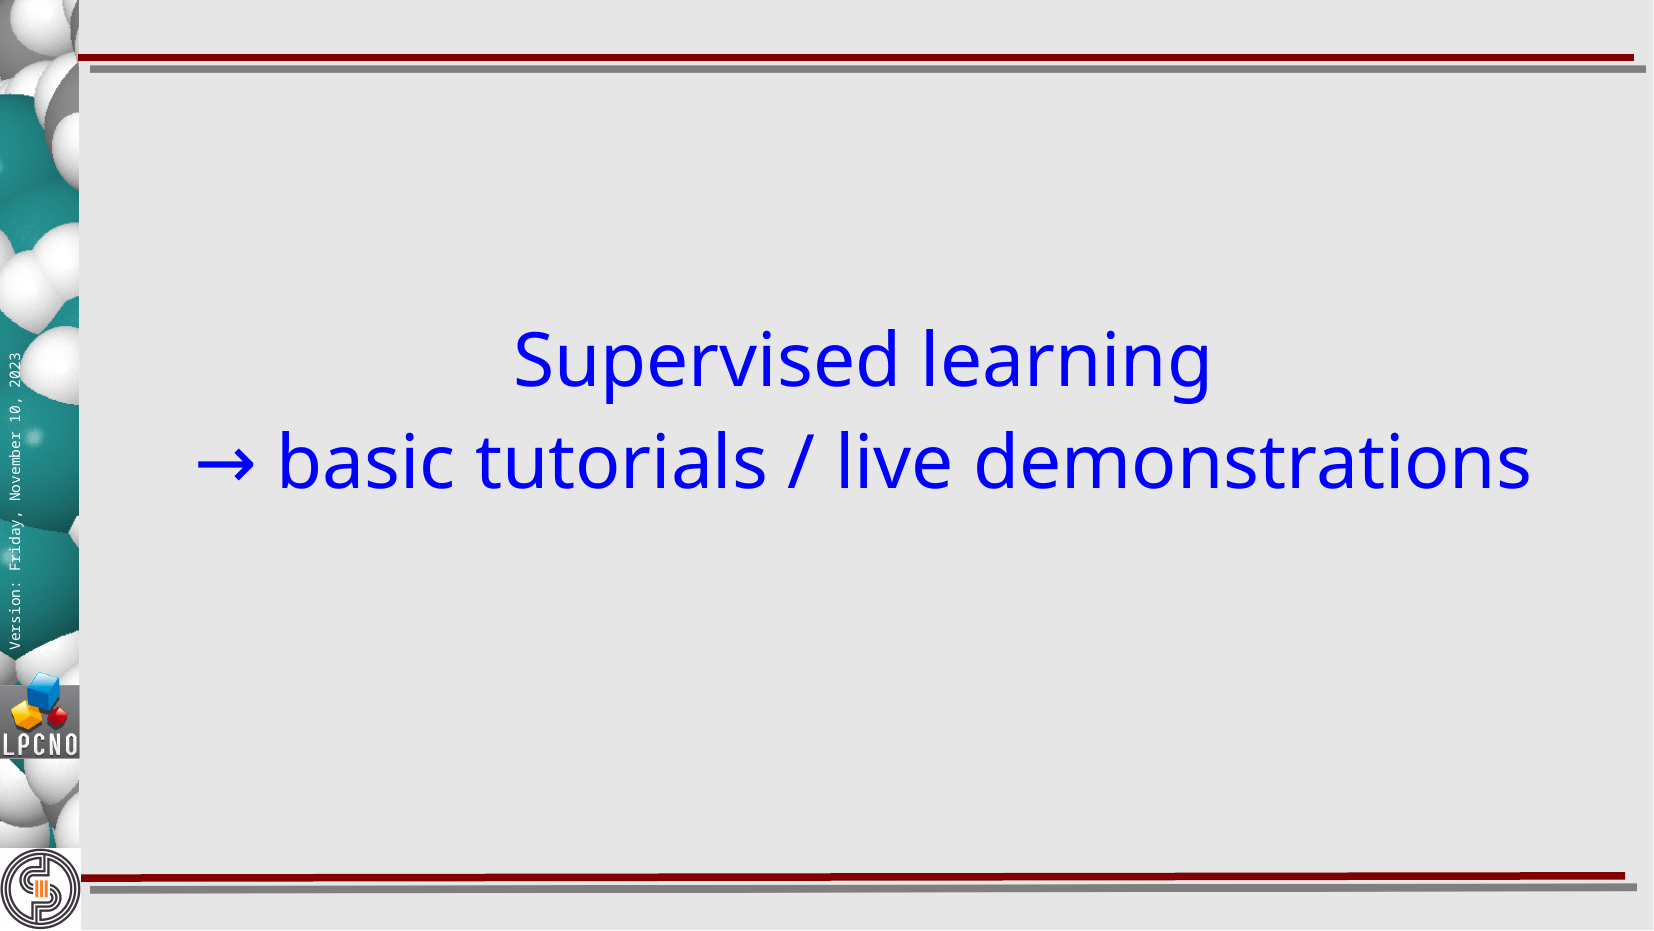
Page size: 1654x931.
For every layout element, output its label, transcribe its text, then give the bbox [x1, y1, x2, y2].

subtitle Supervised learning → basic tutorials / live demonstrations [82, 74, 1645, 879]
picture [0, 0, 81, 930]
